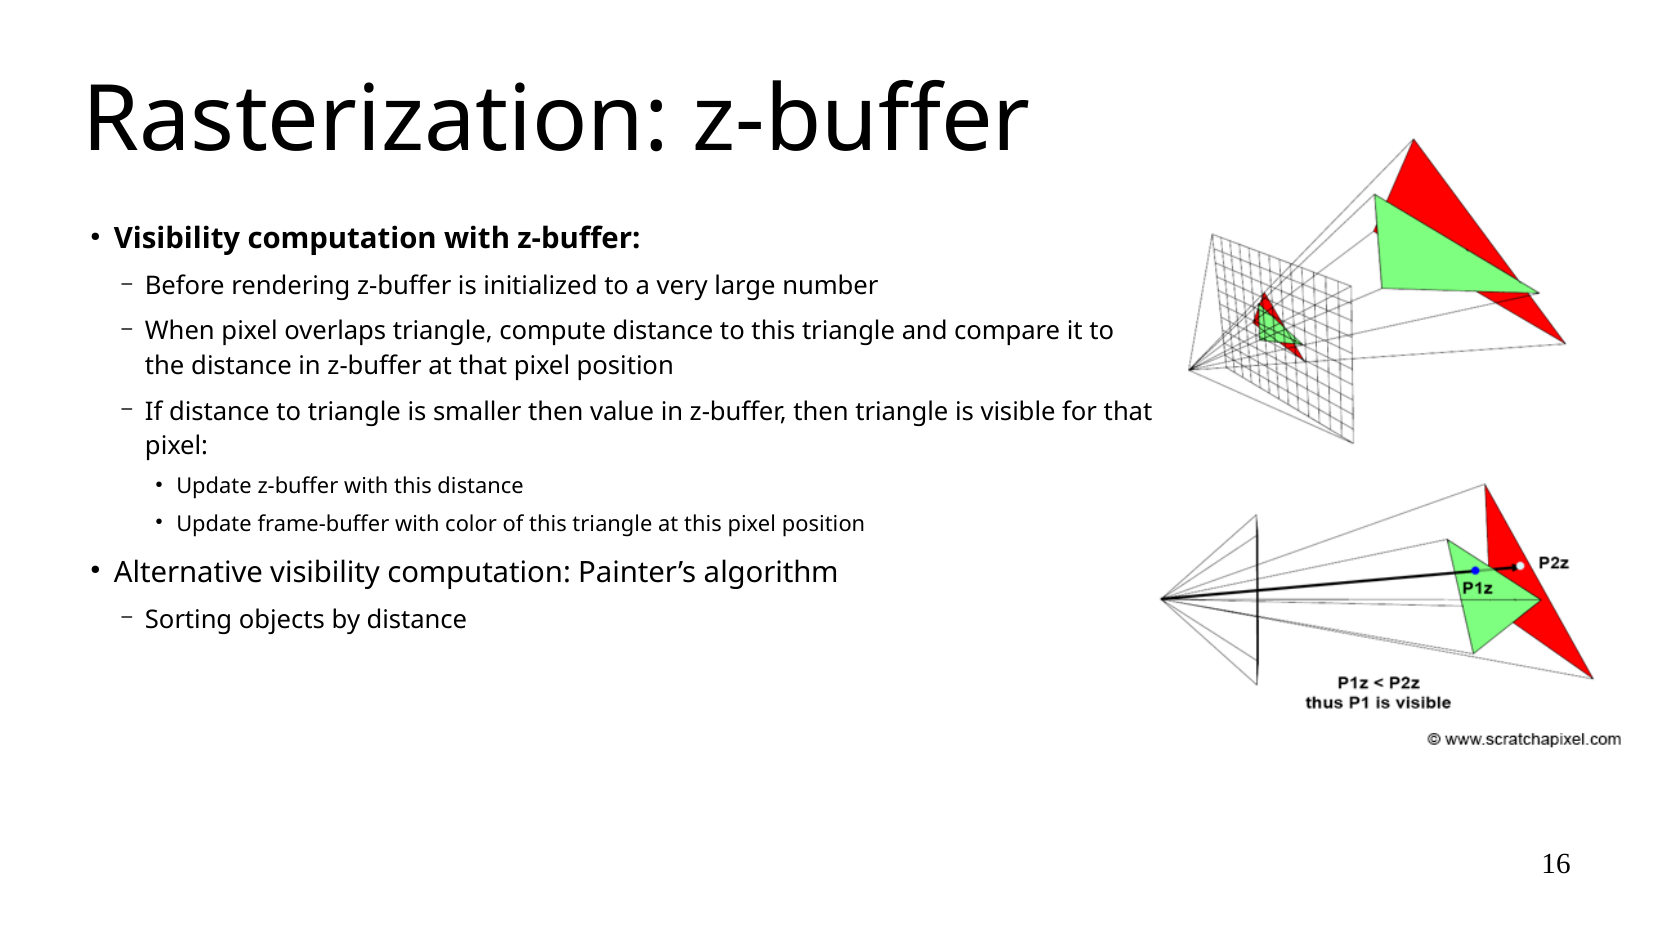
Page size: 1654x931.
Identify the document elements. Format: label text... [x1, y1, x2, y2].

list Visibility computation with z-buffer: Before rendering z-buffer is initialized to a very large number When pixel overlaps triangle, compute distance to this triangle and compare it to the distance in z-buffer at that pixel position If distance to triangle is smaller then value in z-buffer, then triangle is visible for that pixel: Update z-buffer with this distance Update frame-buffer with color of this triangle at this pixel position Alternative visibility computation: Painter’s algorithm Sorting objects by distance [82, 217, 1156, 646]
title Rasterization: z-buffer [82, 37, 1571, 193]
picture [1111, 119, 1626, 751]
